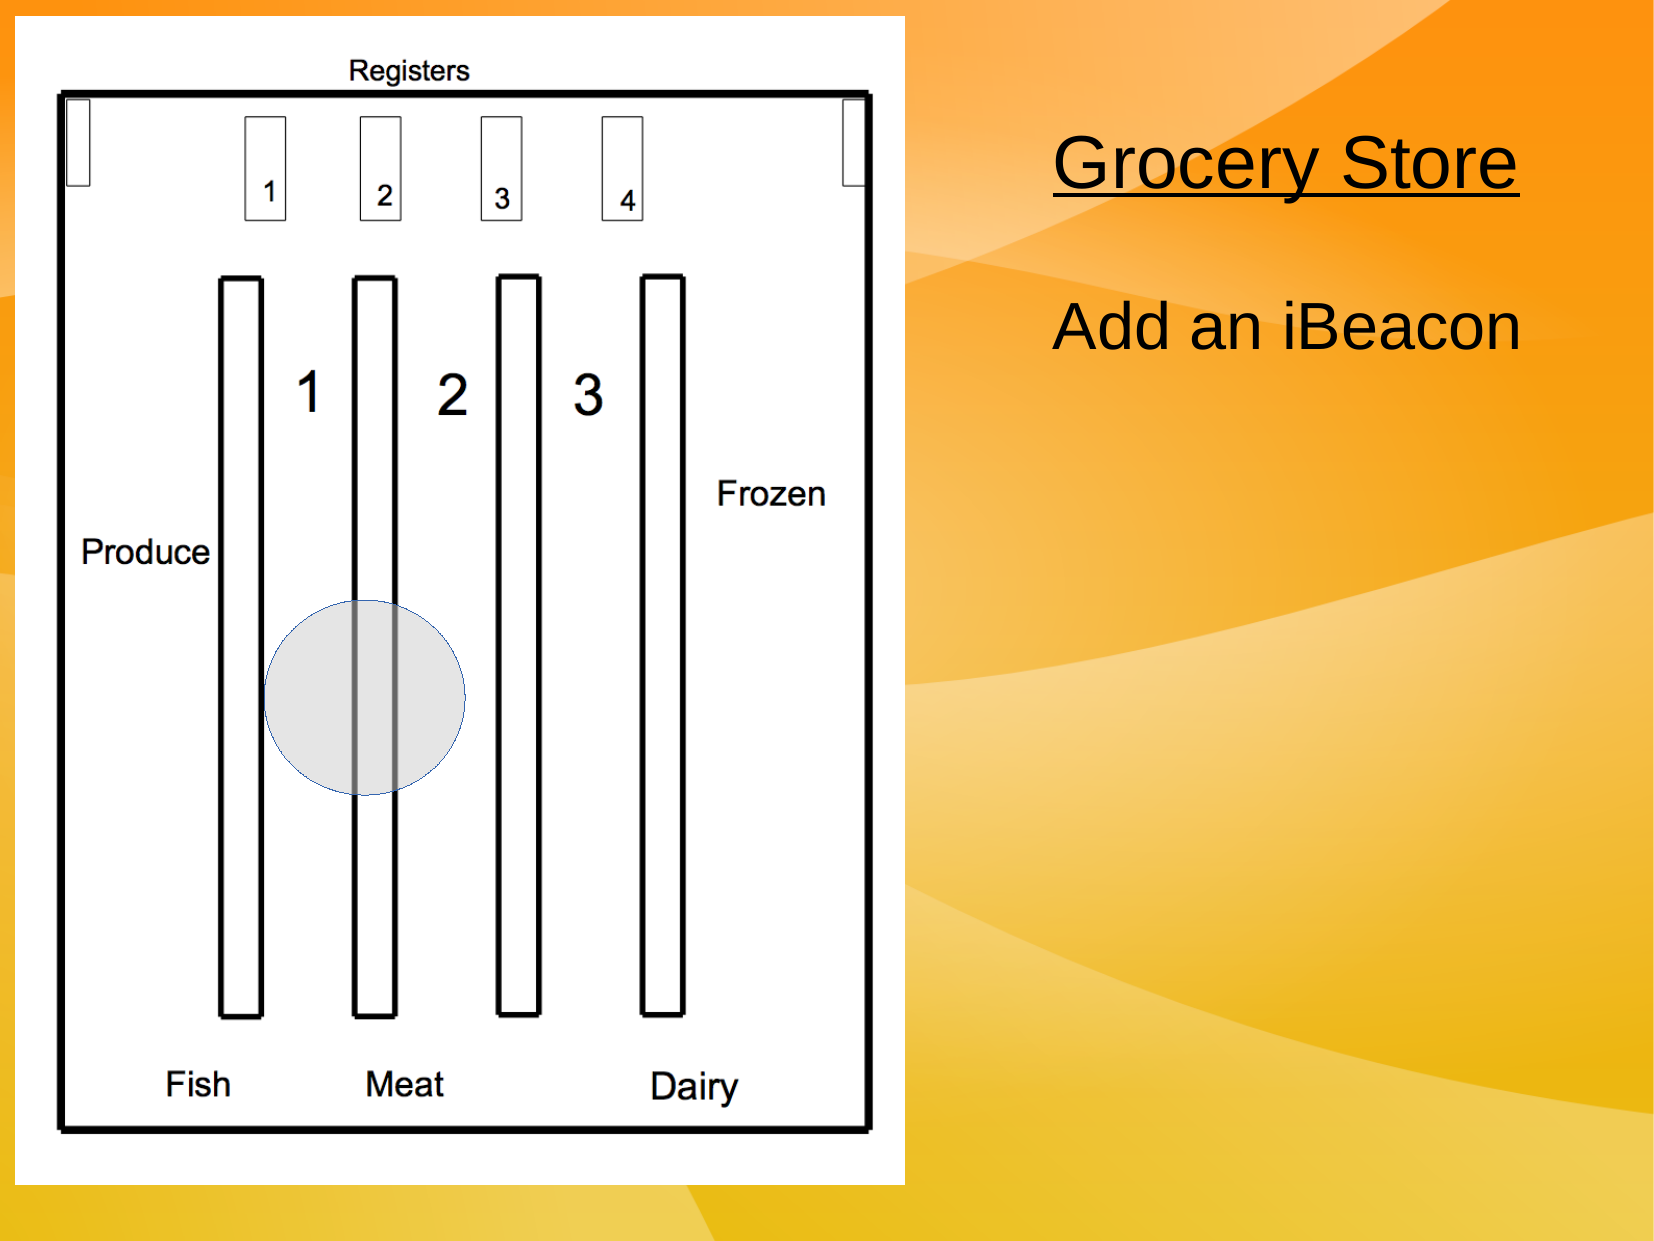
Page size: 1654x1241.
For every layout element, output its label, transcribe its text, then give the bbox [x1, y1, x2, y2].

picture [0, 0, 1654, 1241]
text_box [264, 600, 466, 796]
text_box Grocery Store Add an iBeacon [1038, 113, 1539, 371]
